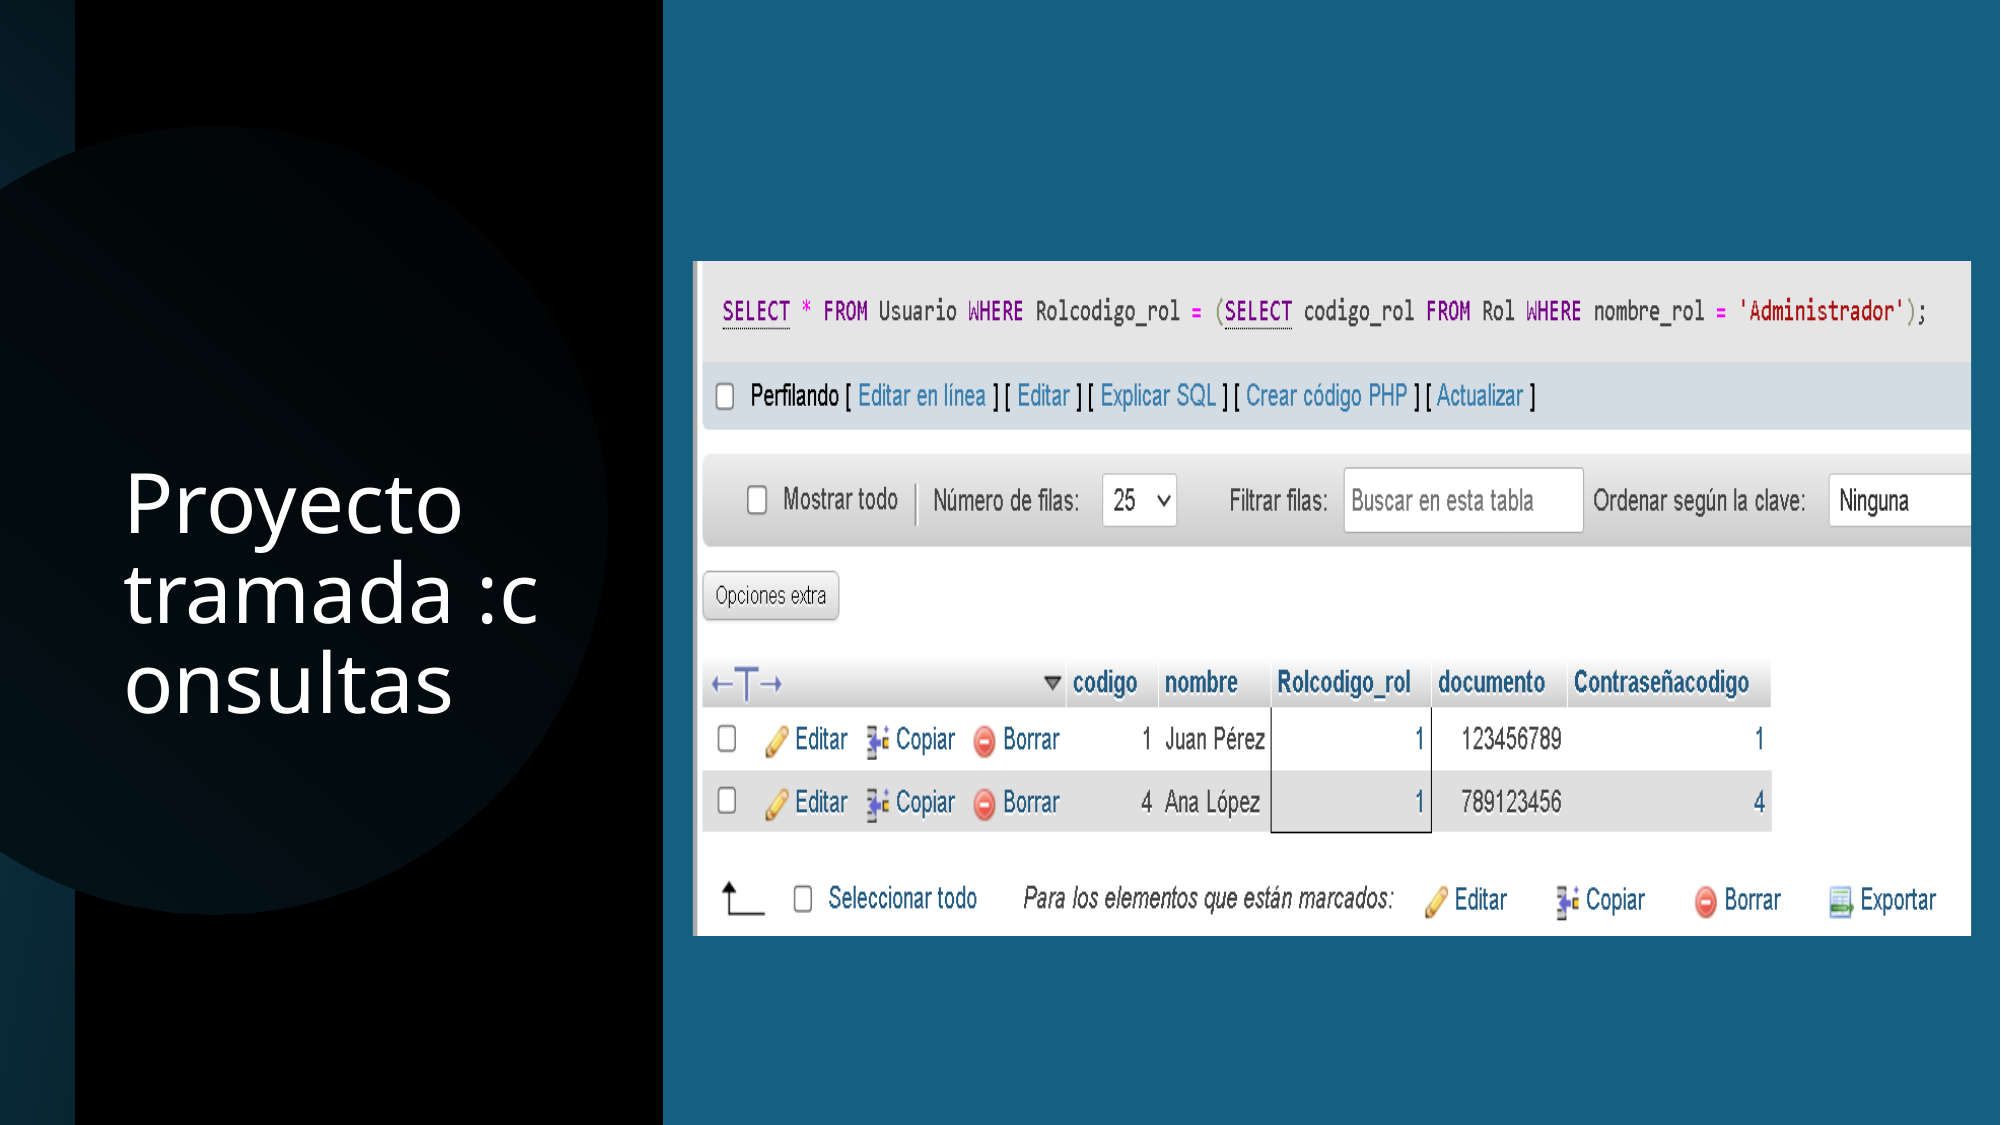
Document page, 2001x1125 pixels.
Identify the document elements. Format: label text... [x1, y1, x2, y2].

picture [692, 261, 1972, 936]
title Proyecto tramada :consultas [108, 453, 581, 958]
text_box [0, 0, 2000, 1125]
